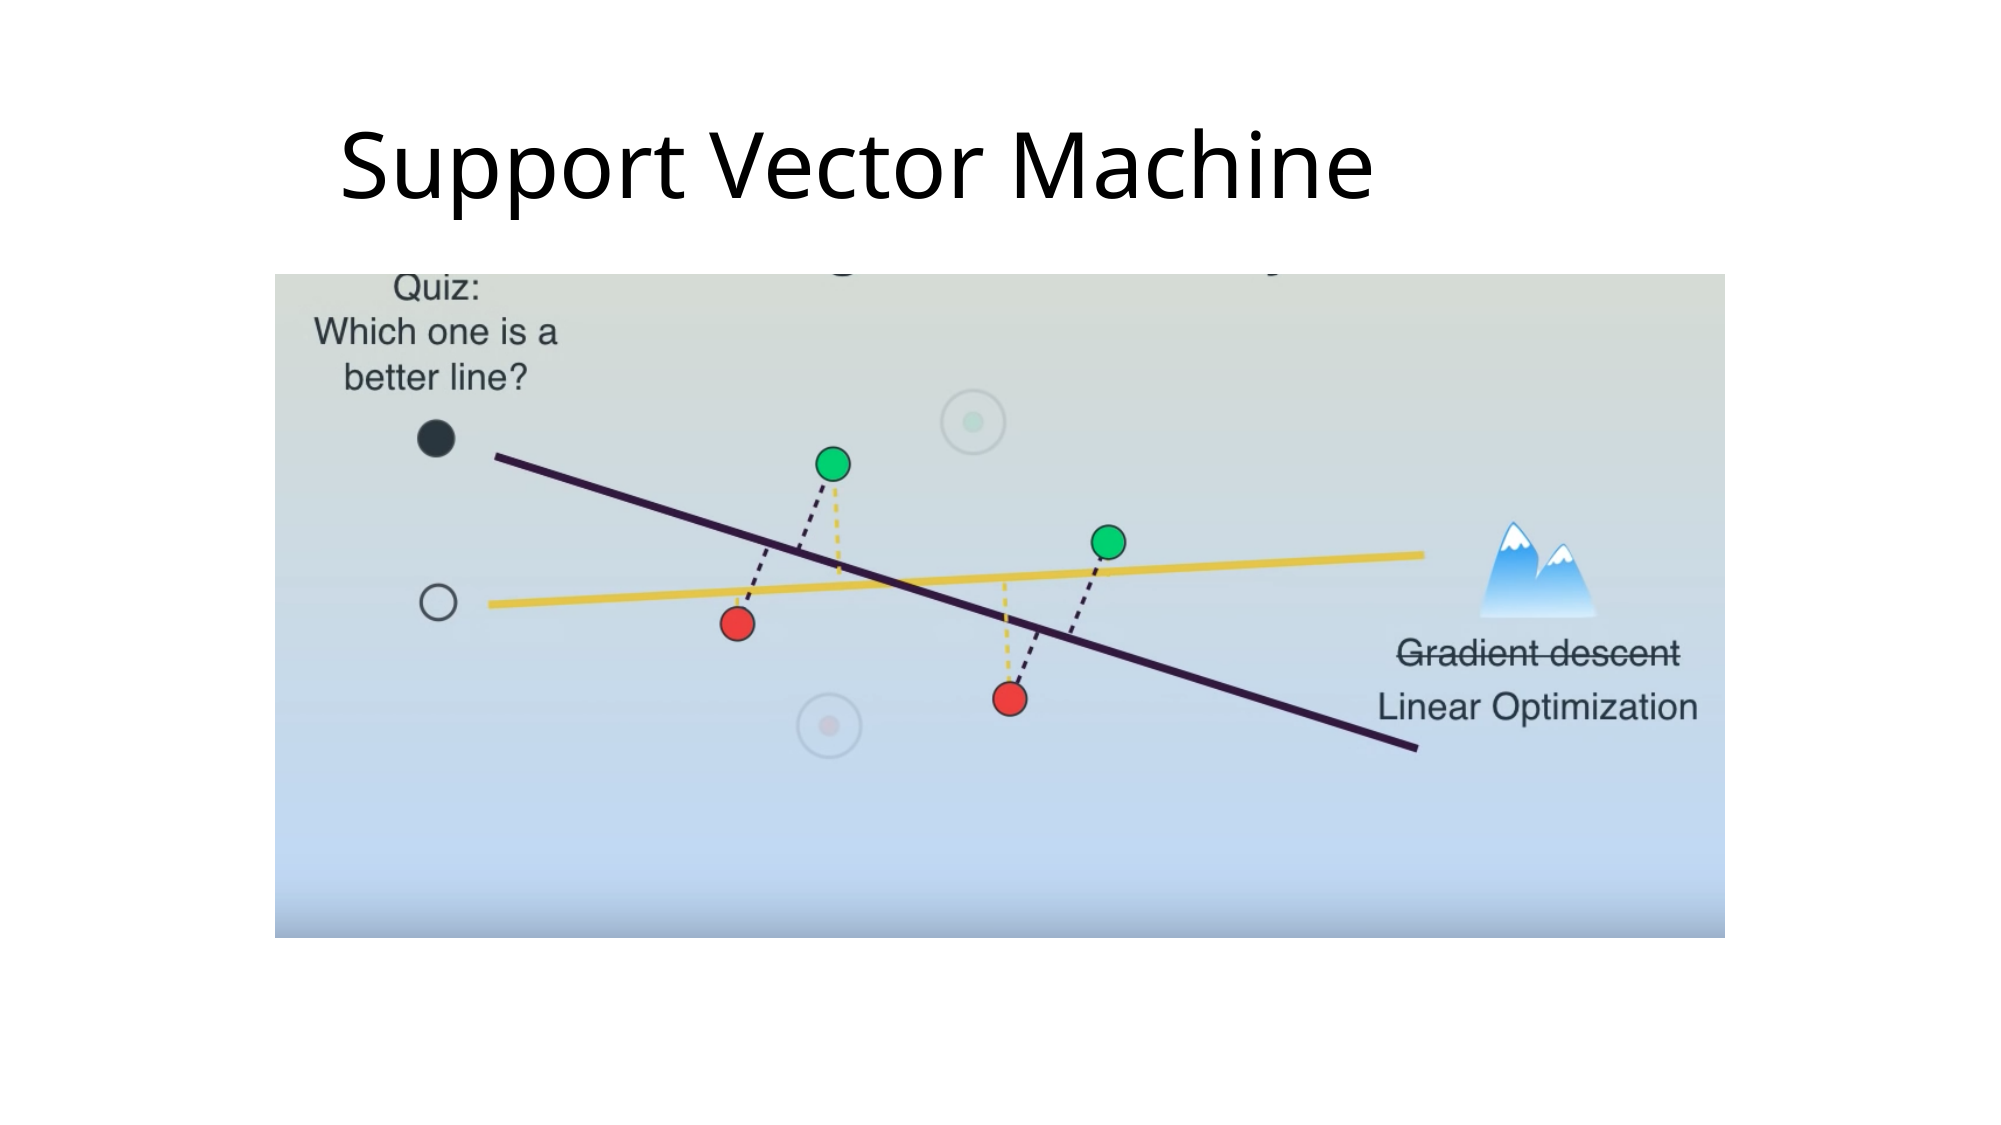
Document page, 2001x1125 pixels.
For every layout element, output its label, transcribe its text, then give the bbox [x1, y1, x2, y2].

title Support Vector Machine [324, 87, 1909, 250]
picture [275, 274, 1725, 938]
